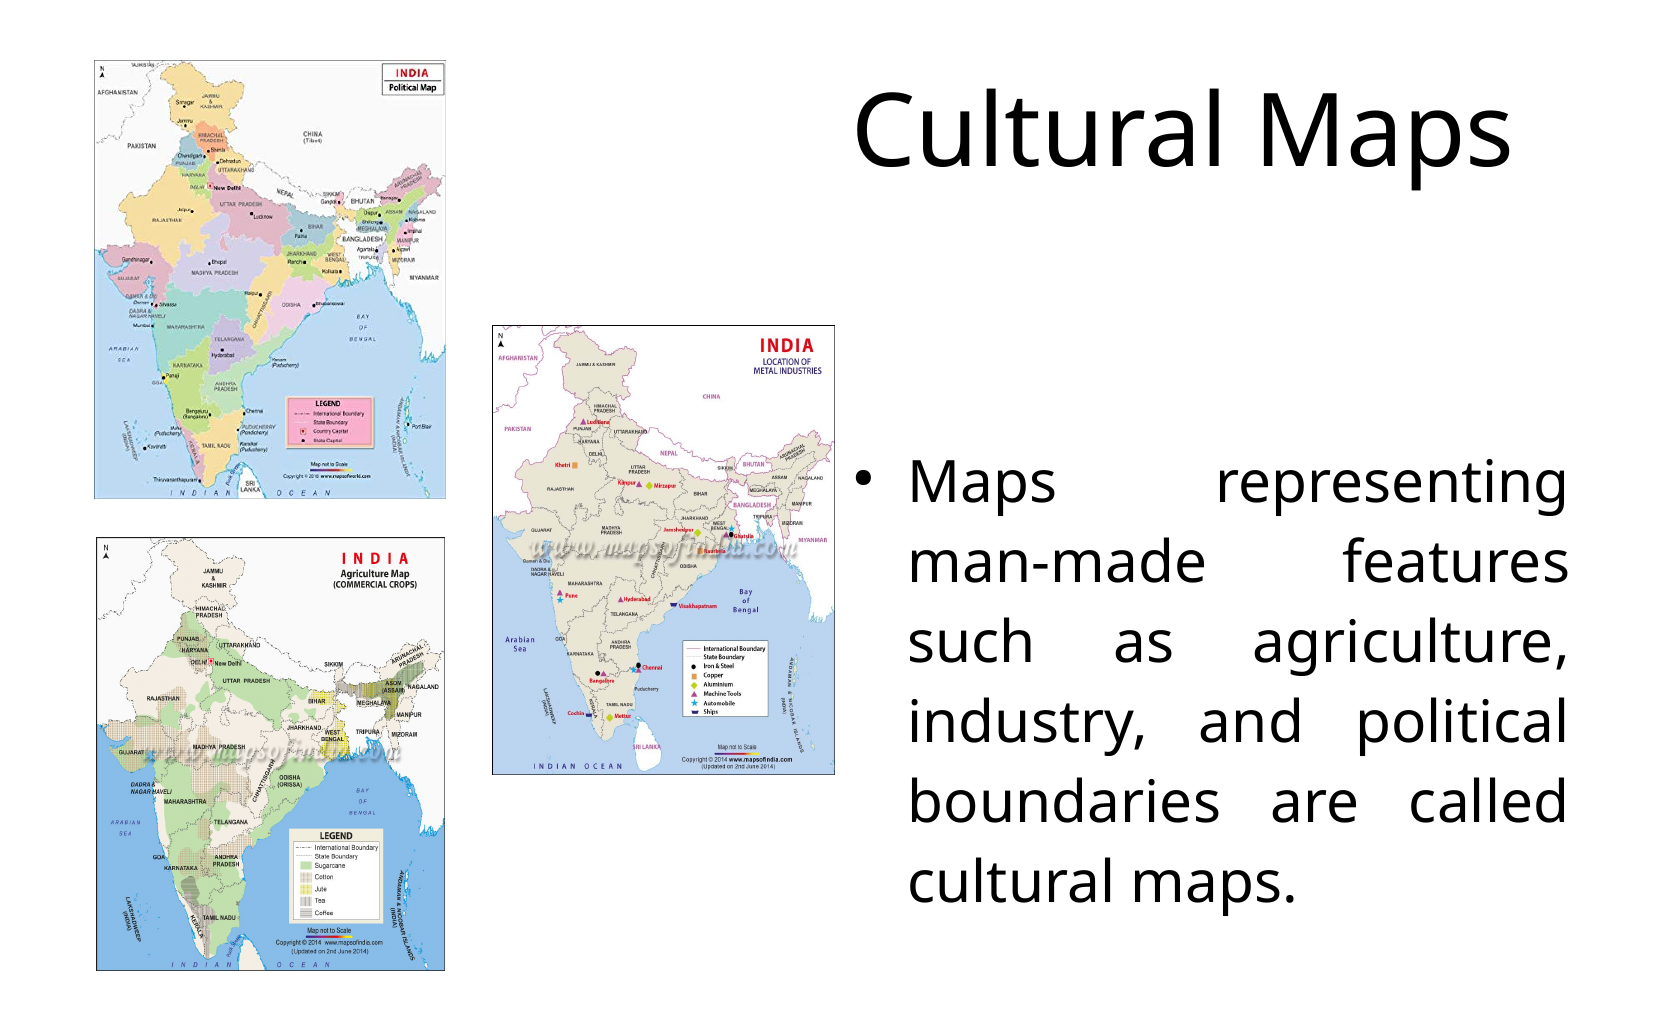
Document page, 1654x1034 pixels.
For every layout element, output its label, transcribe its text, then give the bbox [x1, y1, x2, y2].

title Cultural Maps‍ [82, 41, 1571, 214]
picture [96, 537, 445, 972]
picture [94, 60, 446, 499]
picture [492, 325, 835, 775]
list Maps representing man-made features such as agriculture, industry, and political boundaries are called cultural maps.‍ [845, 330, 1572, 931]
